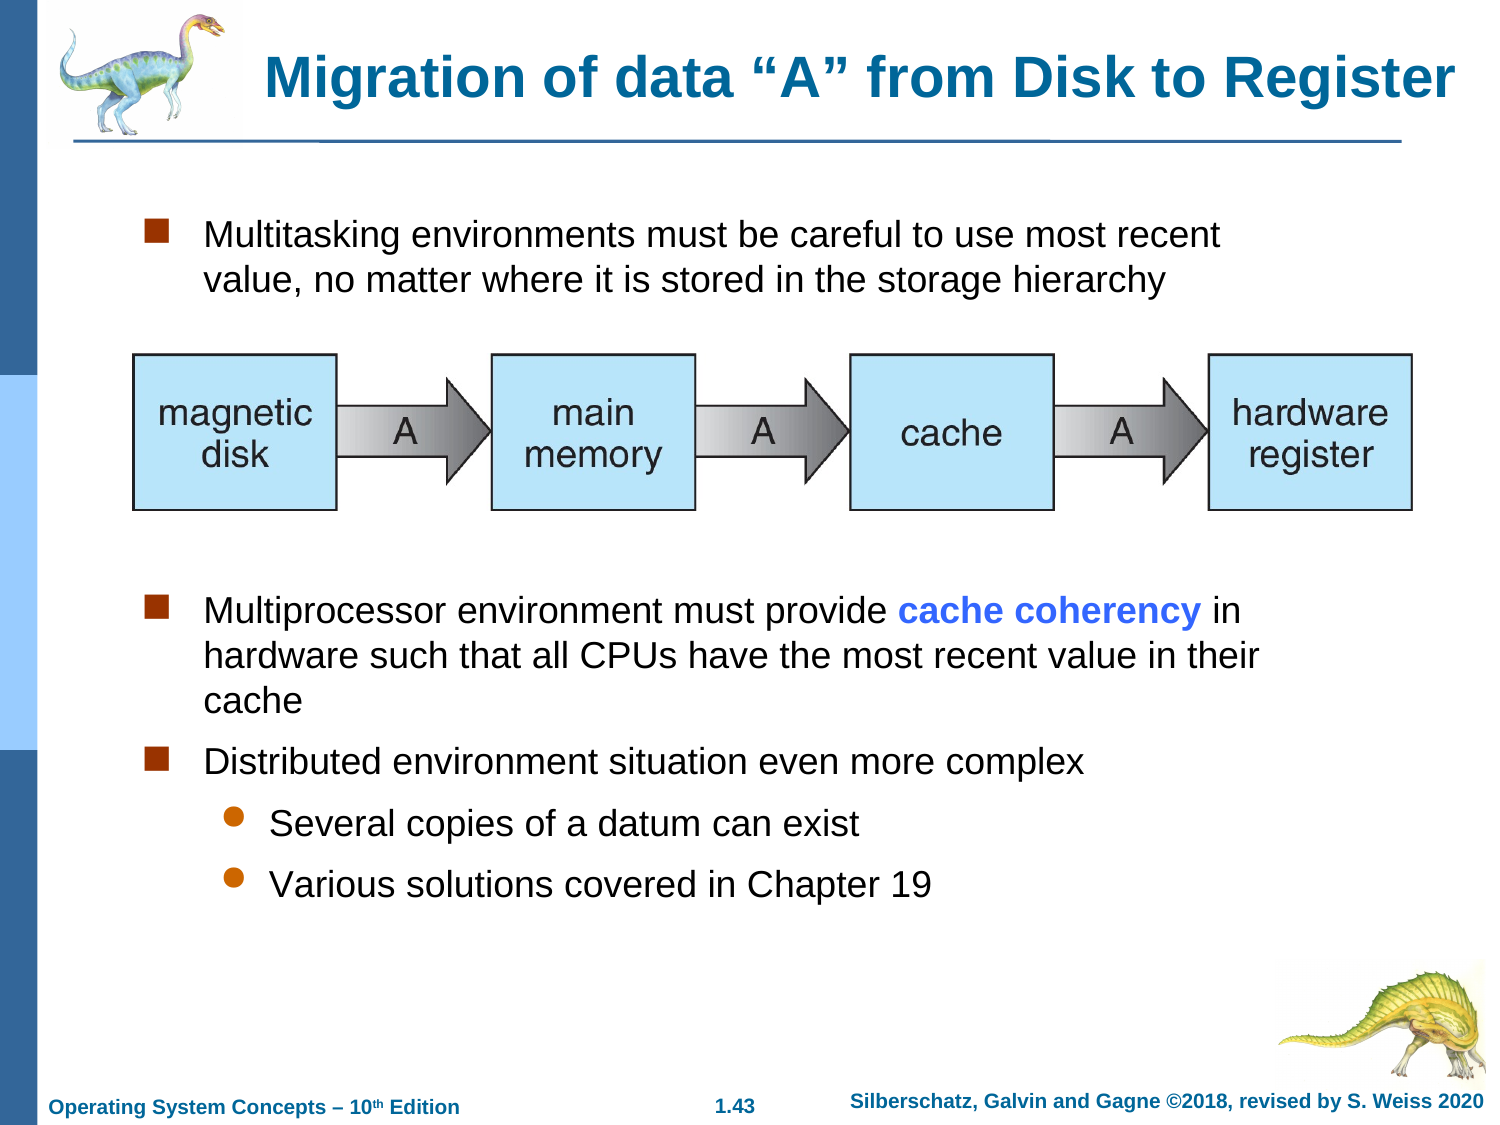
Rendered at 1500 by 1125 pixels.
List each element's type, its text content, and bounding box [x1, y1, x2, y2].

picture [1275, 959, 1486, 1090]
text_box Multitasking environments must be careful to use most recent value, no matter where it is stored in the storage hierarchy Multiprocessor environment must provide cache coherency in hardware such that all CPUs have the most recent value in their cache Distributed environment situation even more complex Several copies of a datum can exist Various solutions covered in Chapter 19 [132, 202, 1345, 353]
picture [46, 0, 243, 149]
text_box Multitasking environments must be careful to use most recent value, no matter where it is stored in the storage hierarchy Multiprocessor environment must provide cache coherency in hardware such that all CPUs have the most recent value in their cache Distributed environment situation even more complex Several copies of a datum can exist Various solutions covered in Chapter 19 [132, 511, 1345, 946]
picture [132, 353, 1413, 511]
text_box Migration of data “A” from Disk to Register [186, 22, 1500, 117]
